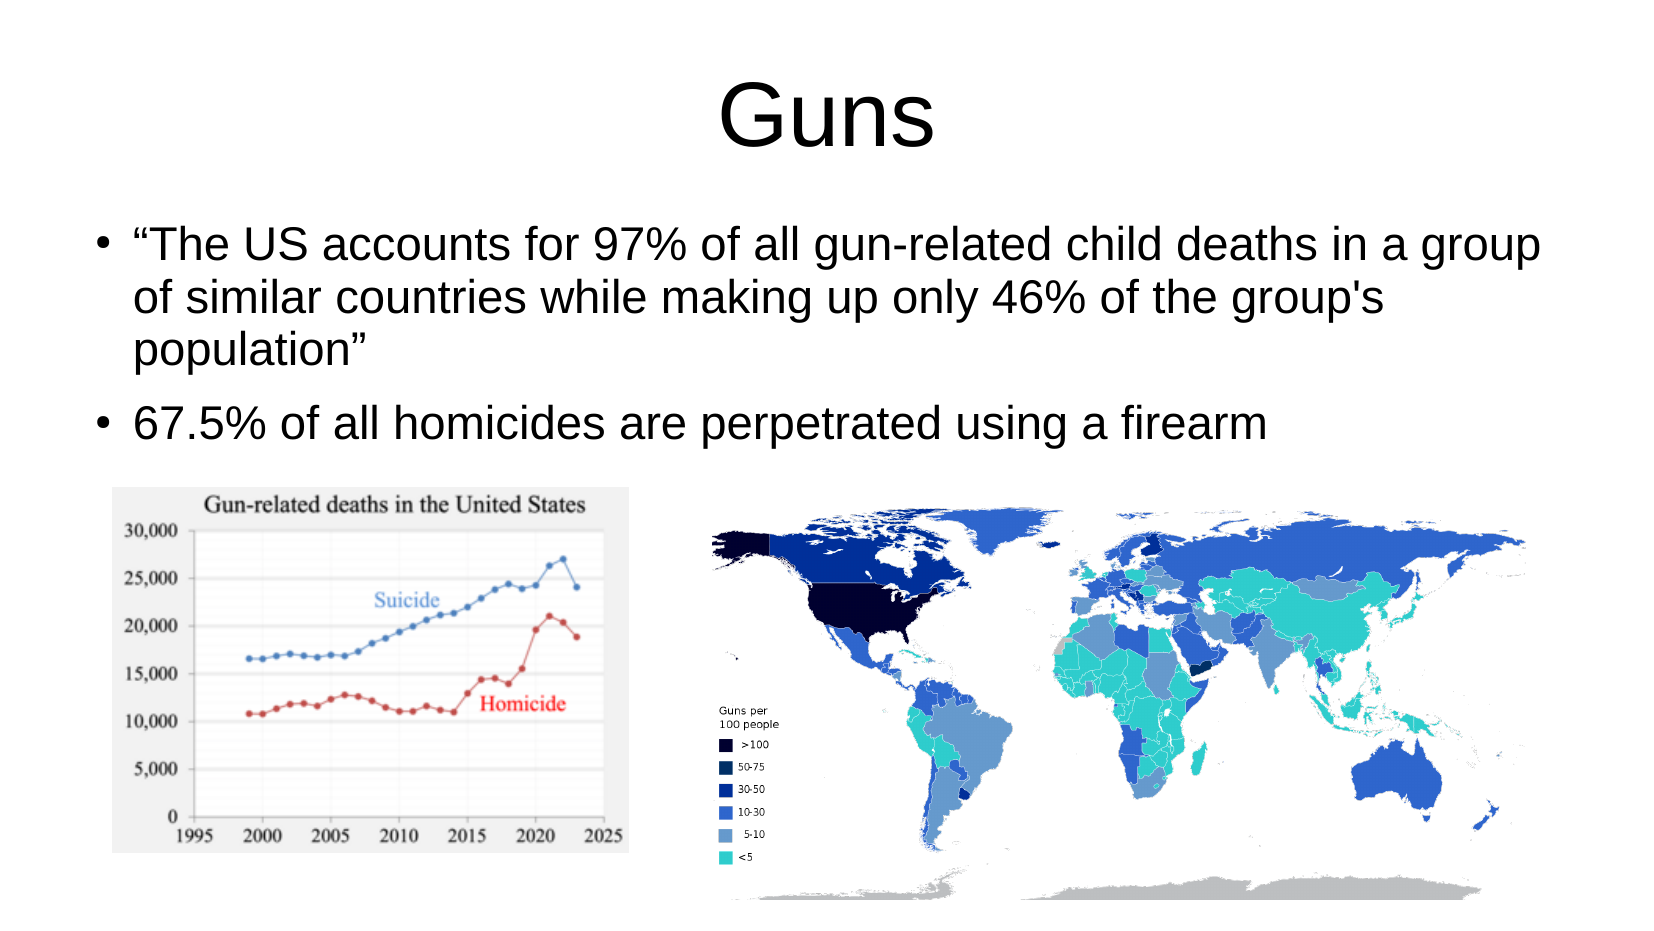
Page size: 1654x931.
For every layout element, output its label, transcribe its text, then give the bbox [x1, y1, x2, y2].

list “The US accounts for 97% of all gun-related child deaths in a group of similar countries while making up only 46% of the group's population” 67.5% of all homicides are perpetrated using a firearm [82, 217, 1571, 451]
picture [112, 487, 629, 854]
title Guns [82, 37, 1571, 193]
picture [712, 482, 1535, 901]
